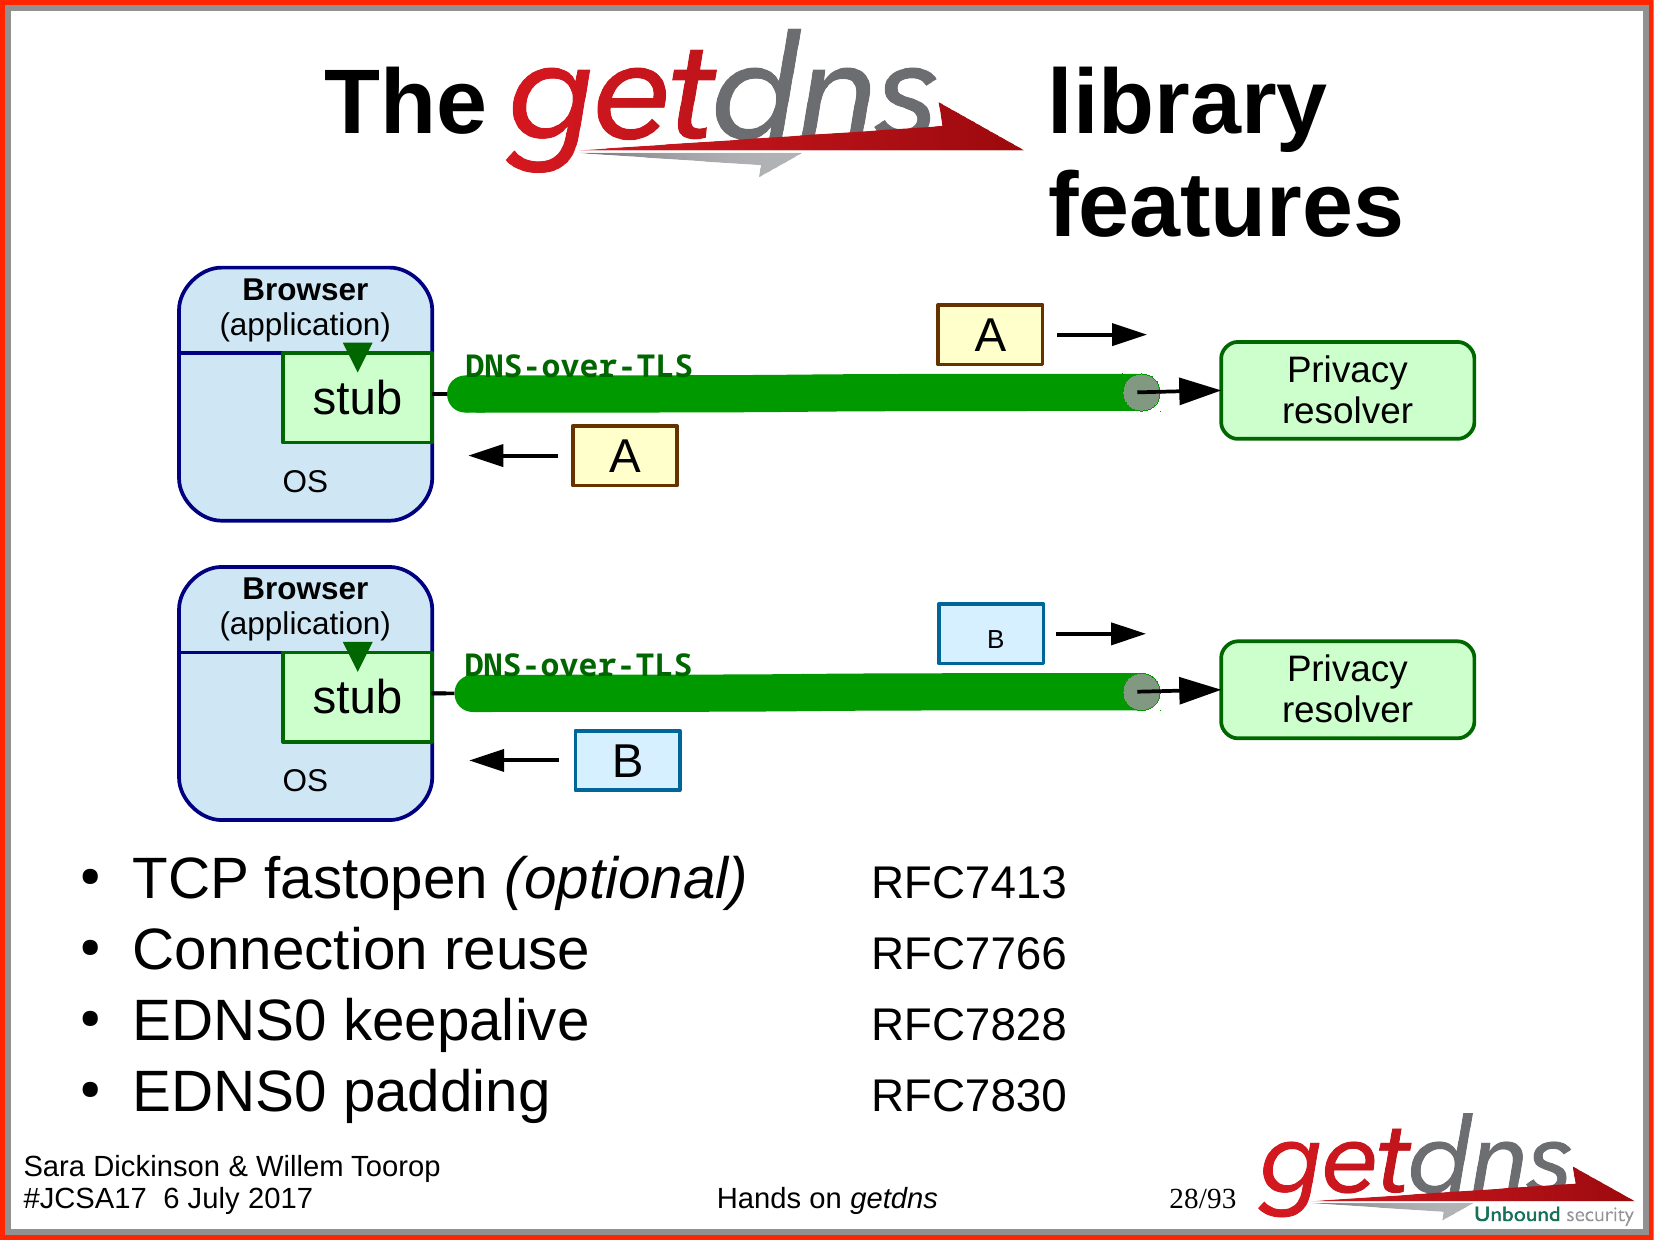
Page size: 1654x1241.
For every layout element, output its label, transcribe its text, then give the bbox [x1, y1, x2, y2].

text_box [1224, 644, 1472, 736]
text_box [1178, 377, 1222, 406]
text_box [1178, 676, 1222, 705]
text_box [1224, 344, 1472, 436]
text_box [1112, 323, 1147, 347]
text_box [181, 270, 430, 441]
title The library [324, 49, 1642, 257]
text_box stub [312, 670, 403, 724]
text_box TCP fastopen (optional) RFC7413 Connection reuse RFC7766 EDNS0 keepalive RFC7828 EDNS0 padding RFC7830 [47, 838, 1614, 1145]
text_box resolver [1282, 689, 1414, 731]
text_box Browser [242, 571, 369, 606]
text_box [468, 444, 504, 468]
text_box [577, 733, 678, 788]
picture [1251, 1107, 1642, 1232]
text_box [940, 307, 1041, 363]
text_box DNS-over-TLS [464, 642, 693, 675]
text_box B [611, 734, 646, 788]
text_box [1111, 622, 1146, 646]
text_box OS [282, 463, 329, 500]
text_box [181, 569, 430, 740]
text_box [454, 675, 493, 713]
text_box [181, 654, 430, 818]
text_box B [987, 625, 1008, 655]
text_box [575, 428, 675, 484]
text_box [1123, 673, 1160, 710]
text_box Privacy [1287, 349, 1409, 389]
text_box features [1048, 153, 1542, 256]
text_box [447, 375, 485, 413]
text_box (application) [219, 306, 392, 342]
text_box stub [312, 371, 403, 425]
text_box A [609, 429, 644, 483]
text_box [181, 355, 430, 518]
text_box OS [282, 763, 329, 799]
text_box [469, 748, 505, 773]
text_box (application) [219, 606, 392, 642]
picture [496, 20, 1034, 49]
text_box Browser [242, 271, 369, 306]
text_box Privacy [1287, 648, 1409, 689]
text_box resolver [1282, 389, 1414, 431]
text_box [941, 606, 1042, 662]
text_box [1122, 373, 1160, 411]
text_box A [974, 308, 1012, 362]
text_box DNS-over-TLS [465, 343, 694, 375]
